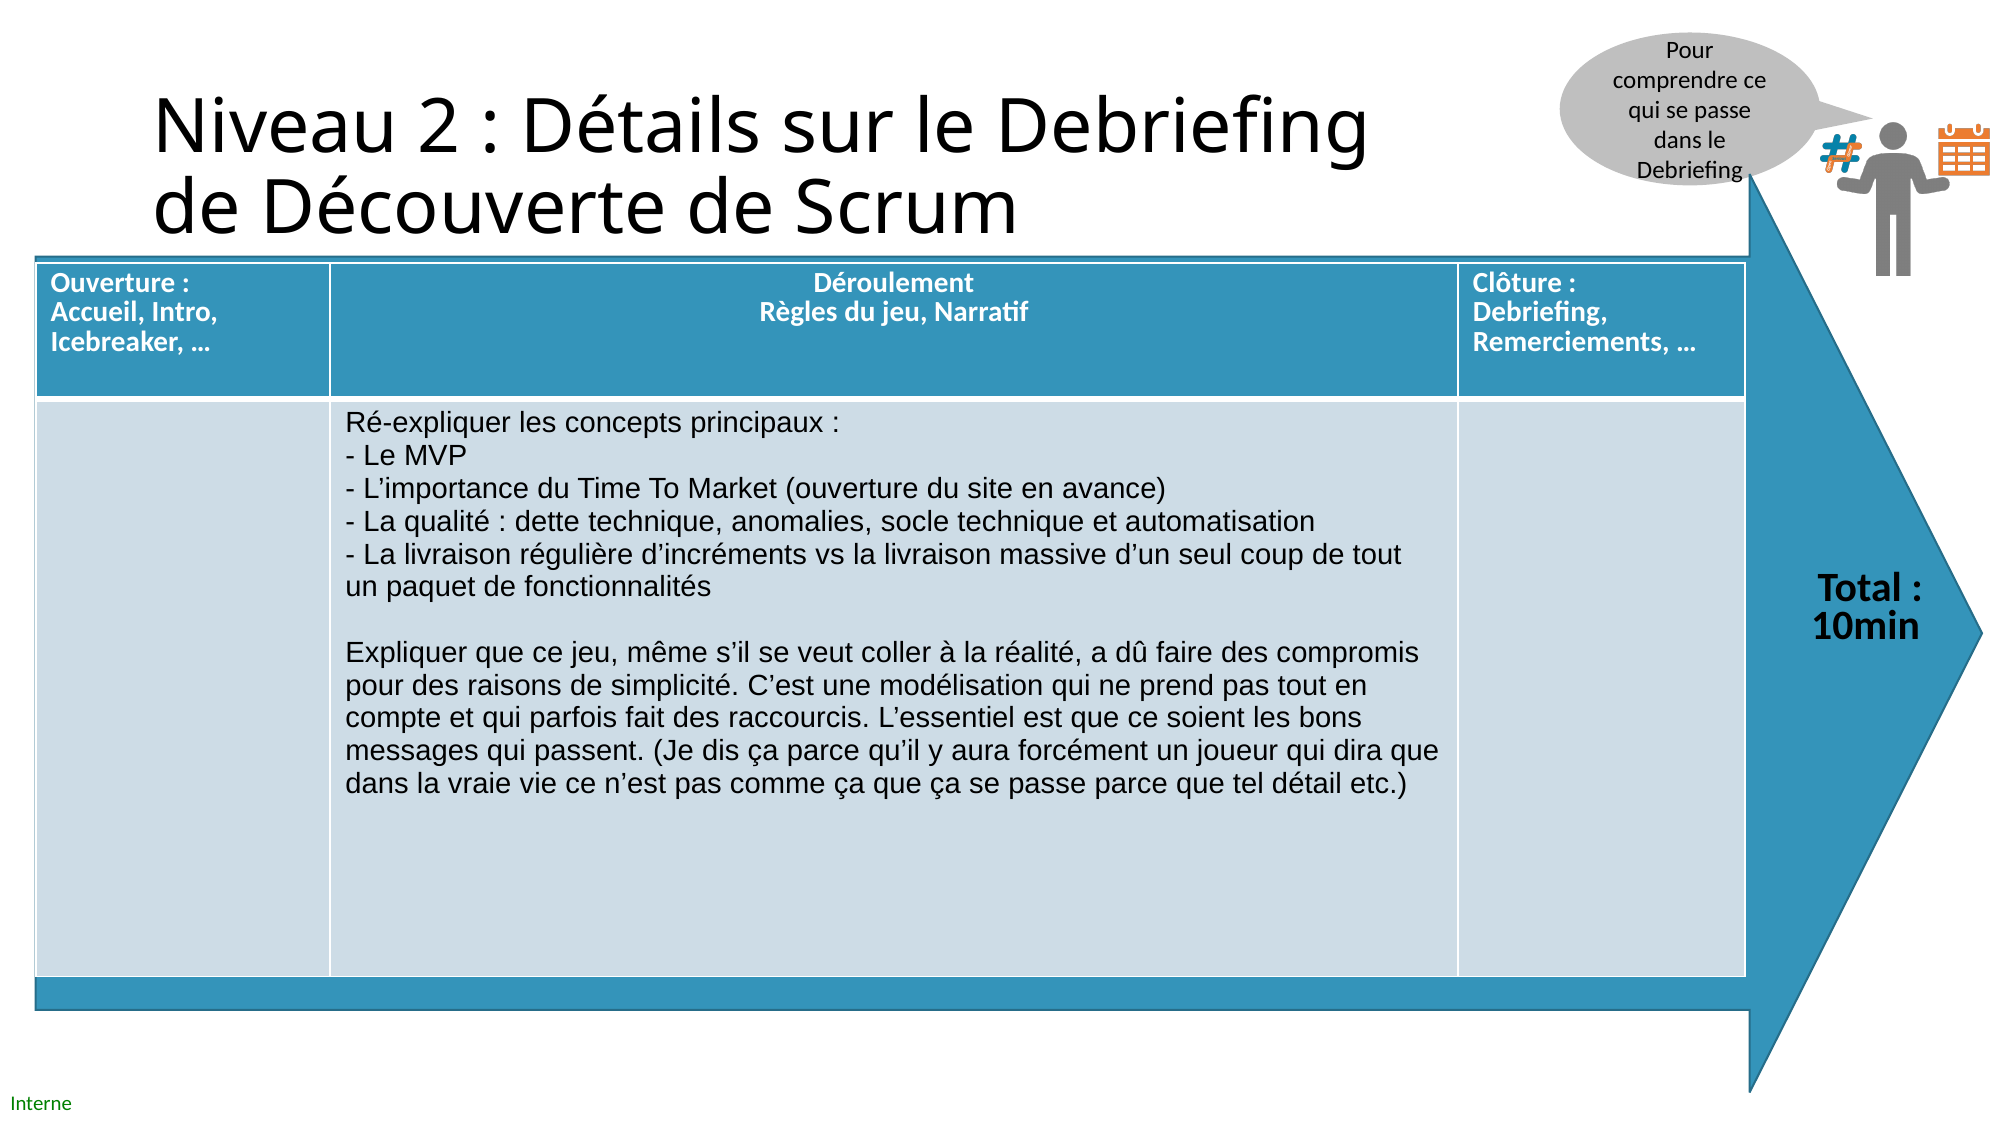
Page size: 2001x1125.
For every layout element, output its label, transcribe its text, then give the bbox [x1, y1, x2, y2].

table_cell [37, 402, 329, 976]
table_header Ouverture : Accueil, Intro, Icebreaker, … [37, 264, 329, 396]
picture [1811, 113, 2000, 281]
text_box [35, 174, 1947, 1093]
table_header Clôture : Debriefing, Remerciements, … [1459, 264, 1744, 396]
table_cell Ré-expliquer les concepts principaux : - Le MVP - L’importance du Time To Market (ouverture du site en avance) - La qualité : dette technique, anomalies, socle technique et automatisation - La livraison régulière d’incréments vs la livraison massive d’un seul coup de tout un paquet de fonctionnalités Expliquer que ce jeu, même s’il se veut coller à la réalité, a dû faire des compromis pour des raisons de simplicité. C’est une modélisation qui ne prend pas tout en compte et qui parfois fait des raccourcis. L’essentiel est que ce soient les bons messages qui passent. (Je dis ça parce qu’il y aura forcément un joueur qui dira que dans la vraie vie ce n’est pas comme ça que ça se passe parce que tel détail etc.) [331, 402, 1457, 976]
table_cell [1459, 402, 1744, 976]
table_header Déroulement Règles du jeu, Narratif [331, 264, 1457, 396]
text_box Pour comprendre ce qui se passe dans le Debriefing [1559, 32, 1873, 186]
text_box Total : 10min [1776, 564, 1965, 731]
text_box [1965, 599, 1983, 667]
title Niveau 2 : Détails sur le Debriefing de Découverte de Scrum [137, 59, 1452, 256]
